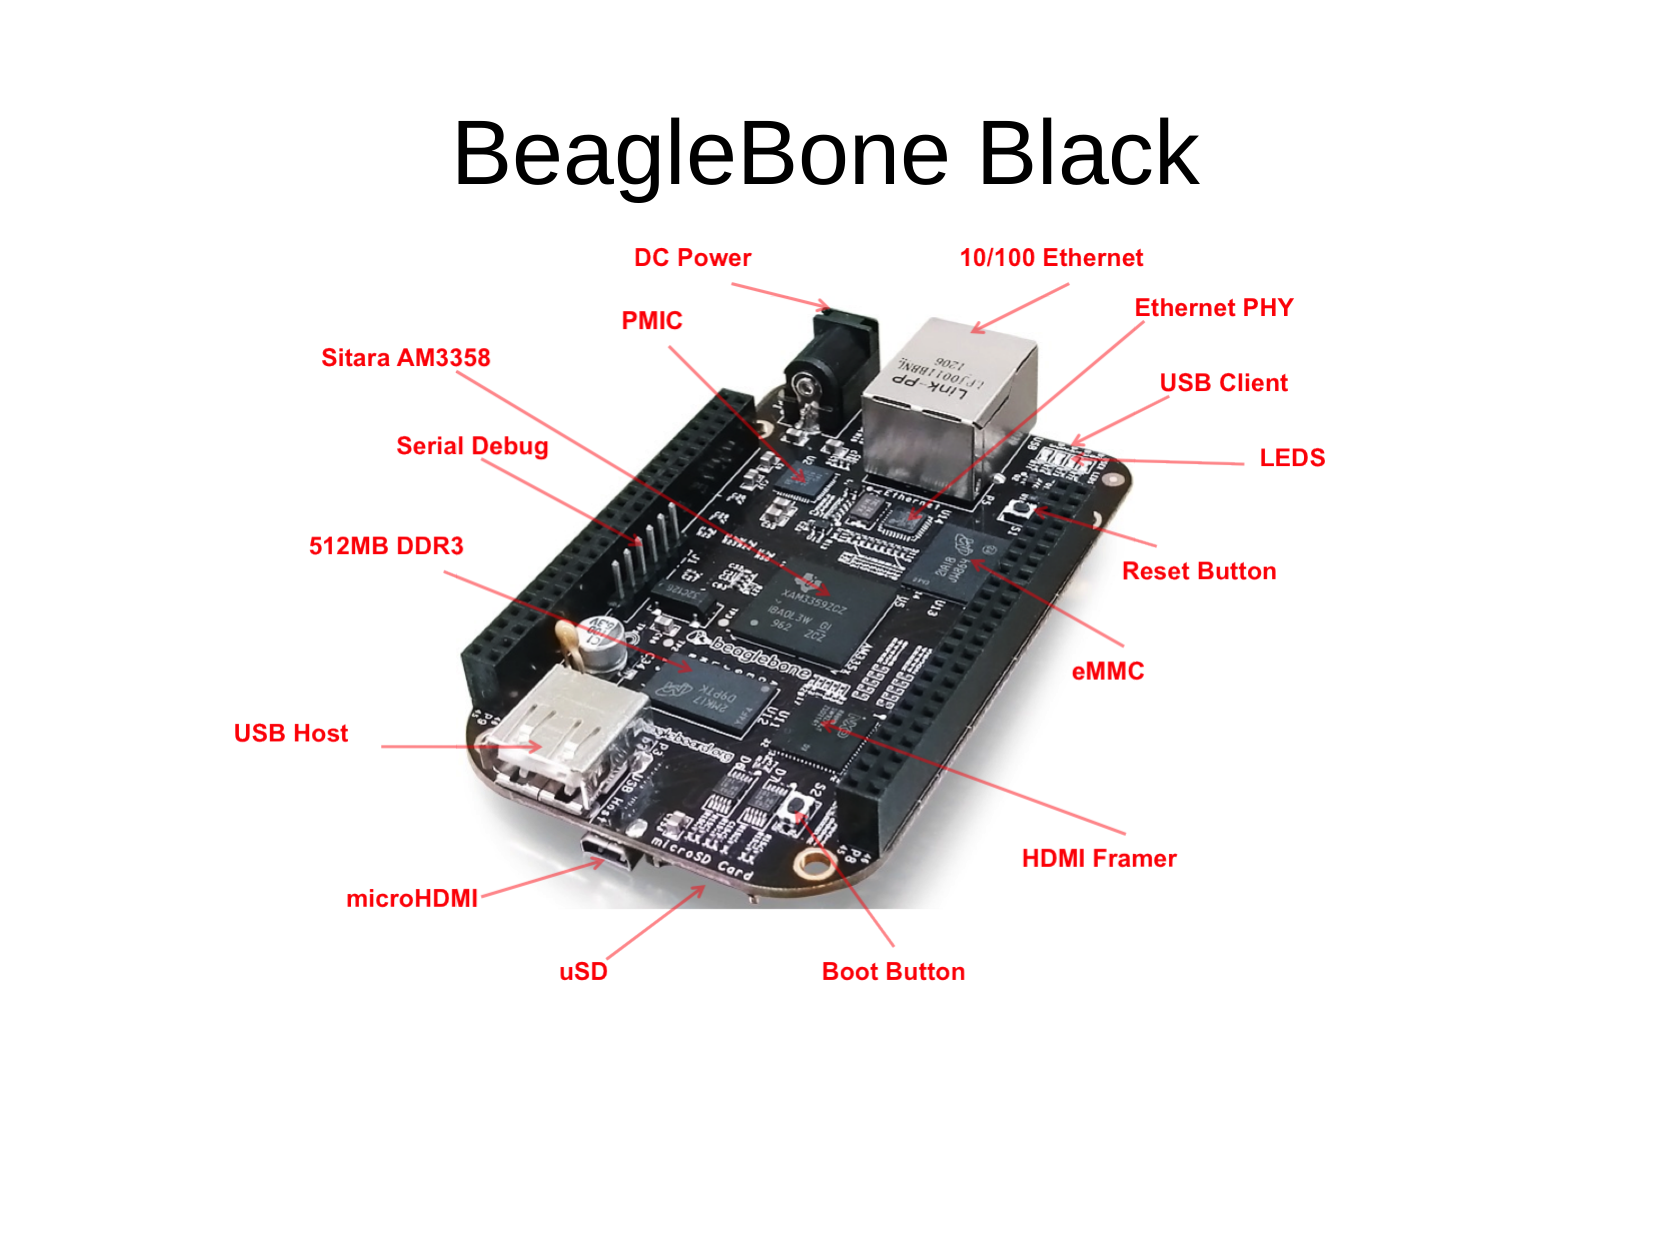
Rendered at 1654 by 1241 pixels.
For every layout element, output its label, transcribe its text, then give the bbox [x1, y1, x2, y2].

title BeagleBone Black [82, 49, 1571, 257]
picture [218, 233, 1354, 1008]
